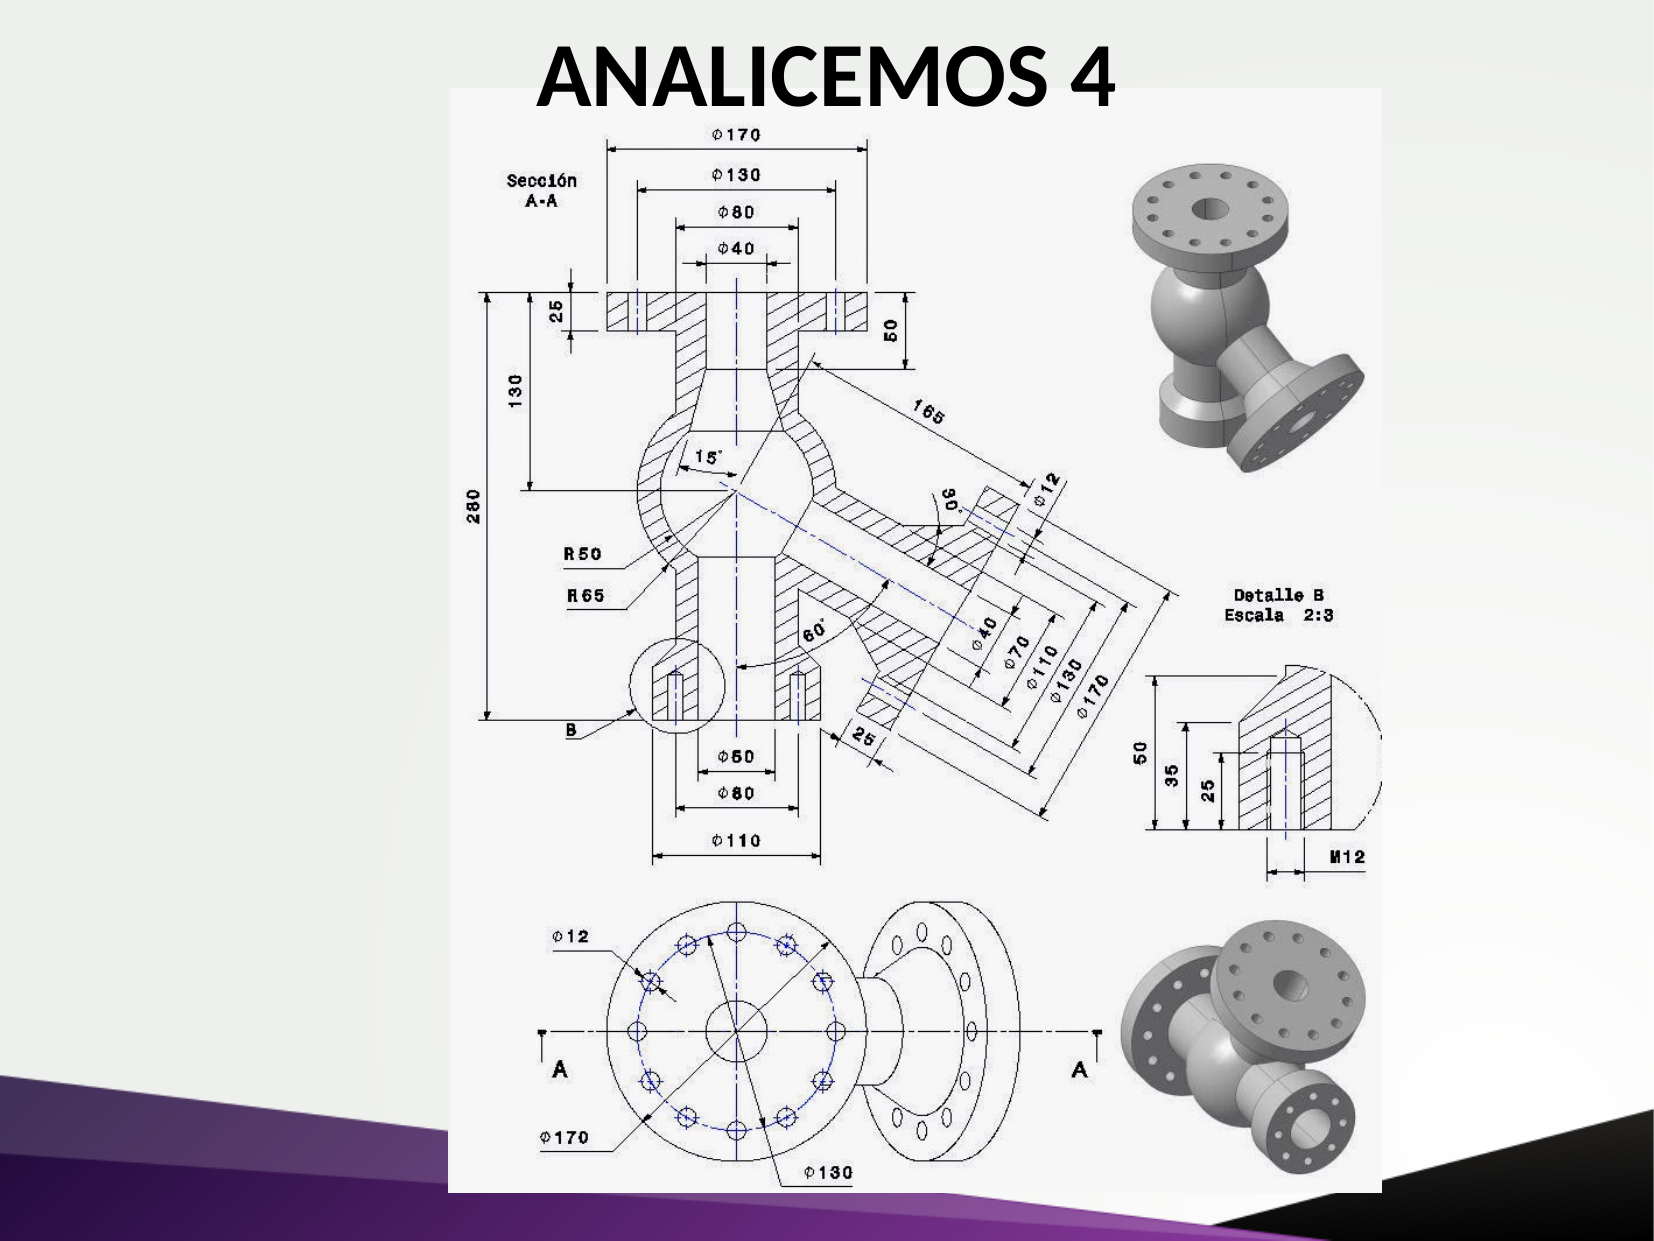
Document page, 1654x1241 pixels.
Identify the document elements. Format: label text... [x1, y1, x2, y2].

title ANALICEMOS 4 [70, 23, 1583, 144]
picture [0, 0, 1654, 1241]
